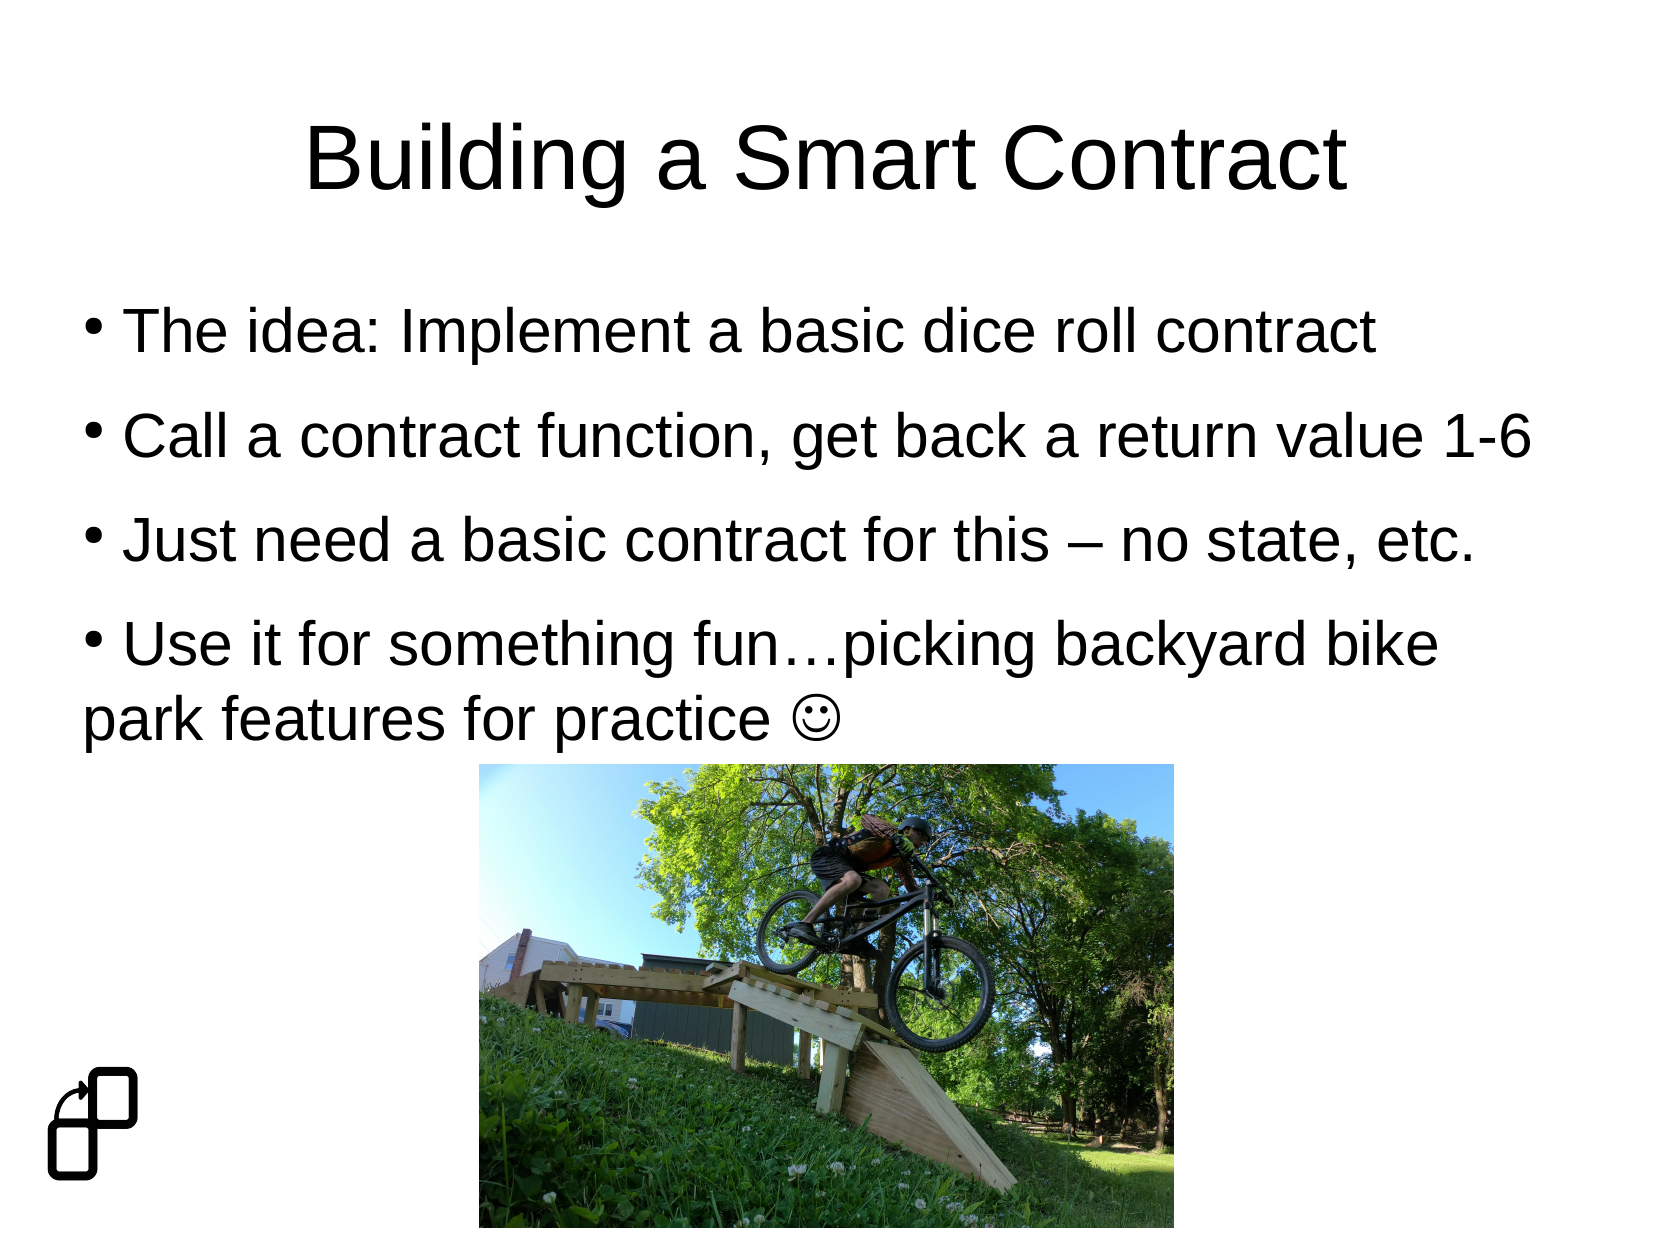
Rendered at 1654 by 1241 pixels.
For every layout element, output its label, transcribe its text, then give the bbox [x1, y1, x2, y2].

list The idea: Implement a basic dice roll contract Call a contract function, get back a return value 1-6 Just need a basic contract for this – no state, etc. Use it for something fun…picking backyard bike park features for practice  [82, 290, 1571, 1010]
picture [30, 1062, 153, 1186]
title Building a Smart Contract [82, 97, 1571, 209]
picture [479, 764, 1174, 1228]
